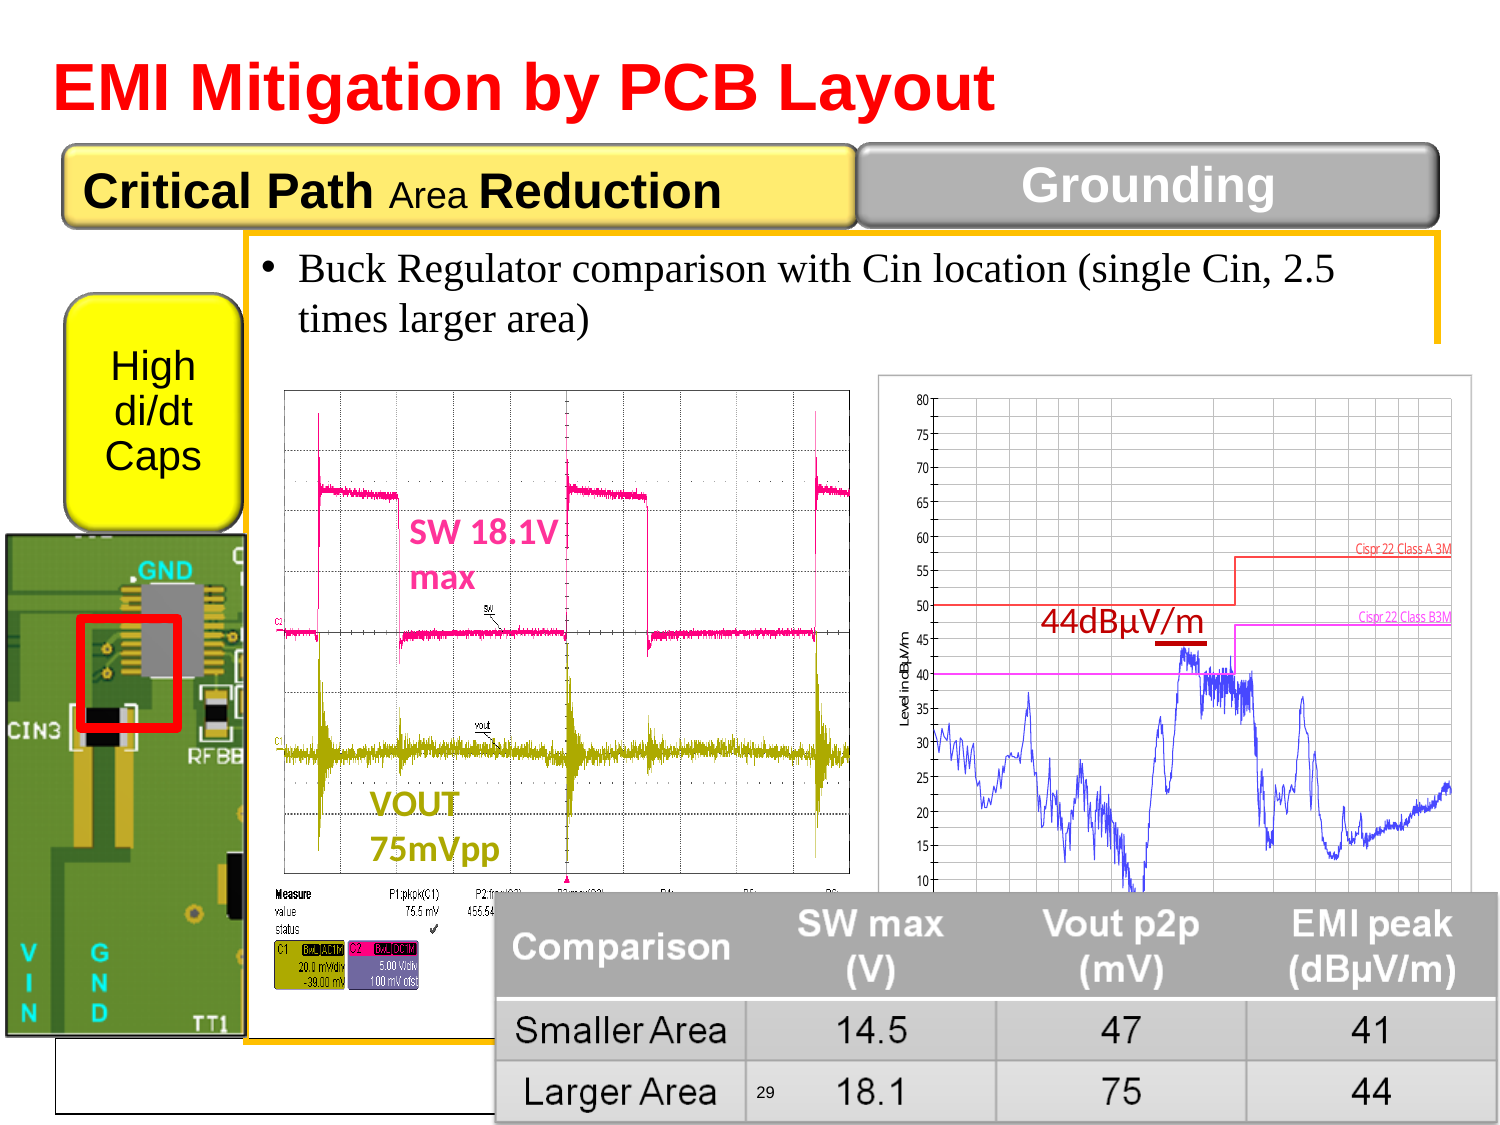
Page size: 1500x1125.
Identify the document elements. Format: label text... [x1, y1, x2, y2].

picture [5, 290, 247, 1039]
text_box 44dBµV/m [1025, 588, 1230, 650]
text_box Critical Path Area Reduction [67, 150, 853, 225]
text_box High di/dt Caps [75, 302, 232, 522]
text_box SW 18.1V max [394, 499, 577, 605]
text_box <numero> [723, 1073, 790, 1103]
text_box Grounding [862, 149, 1435, 224]
text_box VOUT 75mVpp [354, 770, 572, 877]
list Buck Regulator comparison with Cin location (single Cin, 2.5 times larger area) [246, 233, 1438, 1042]
title EMI Mitigation by PCB Layout [37, 23, 1426, 158]
picture [271, 343, 1500, 1125]
picture [59, 140, 1442, 233]
